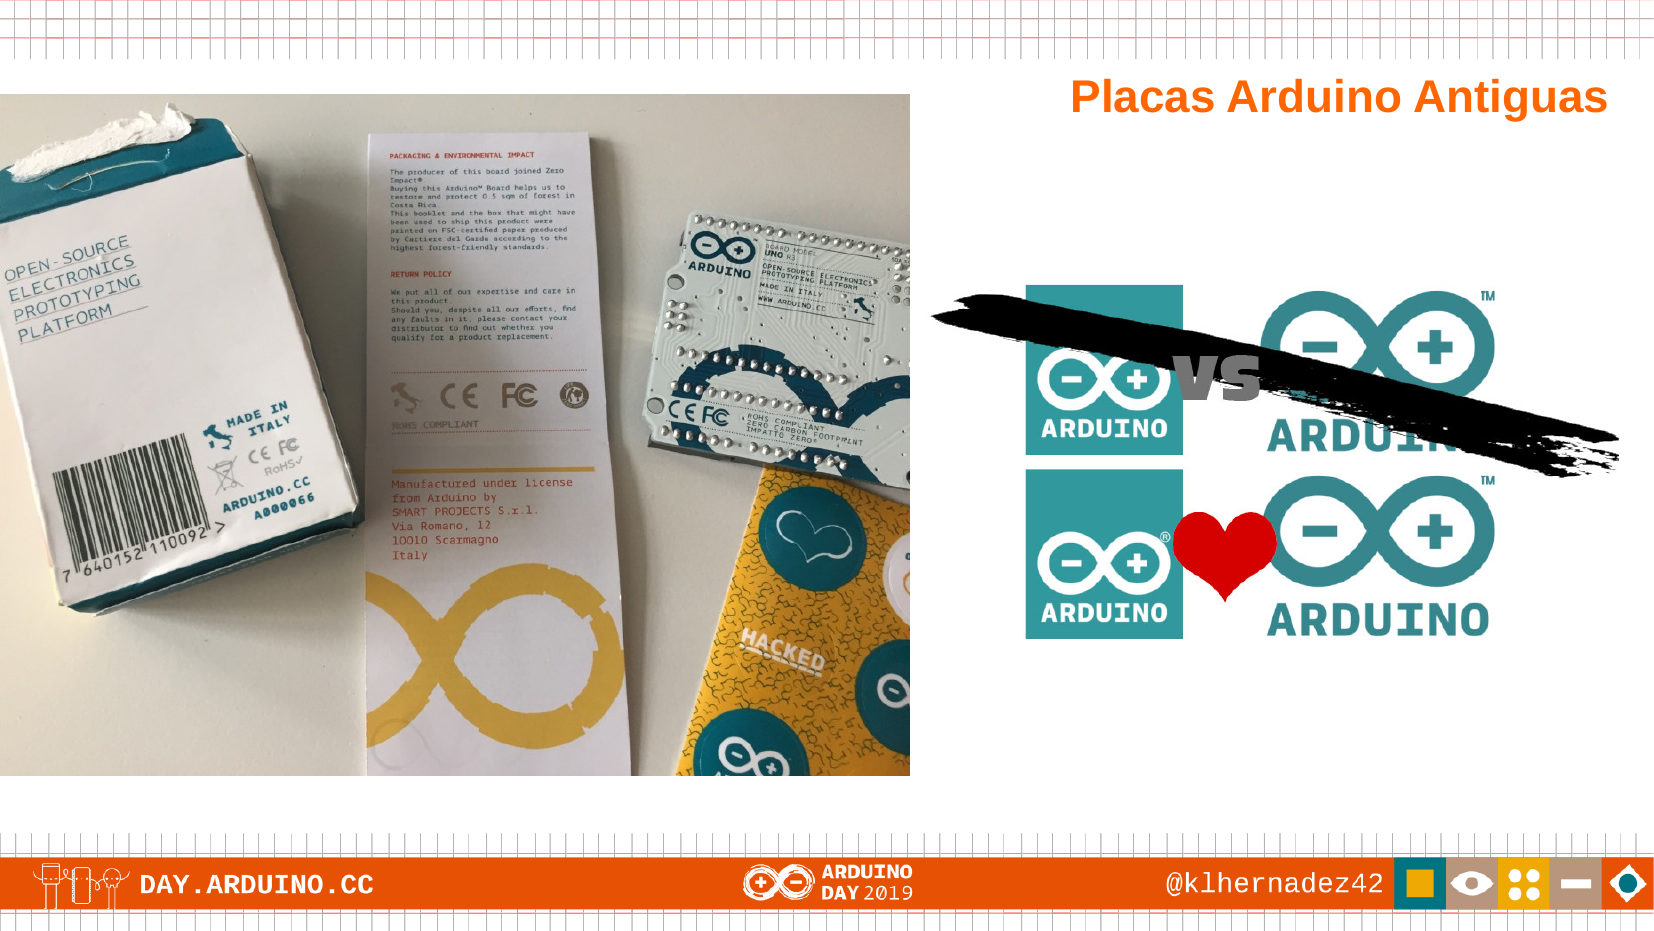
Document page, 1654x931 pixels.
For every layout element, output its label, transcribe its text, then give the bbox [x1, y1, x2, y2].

text_box Placas Arduino Antiguas [714, 63, 1625, 130]
picture [0, 0, 1654, 931]
